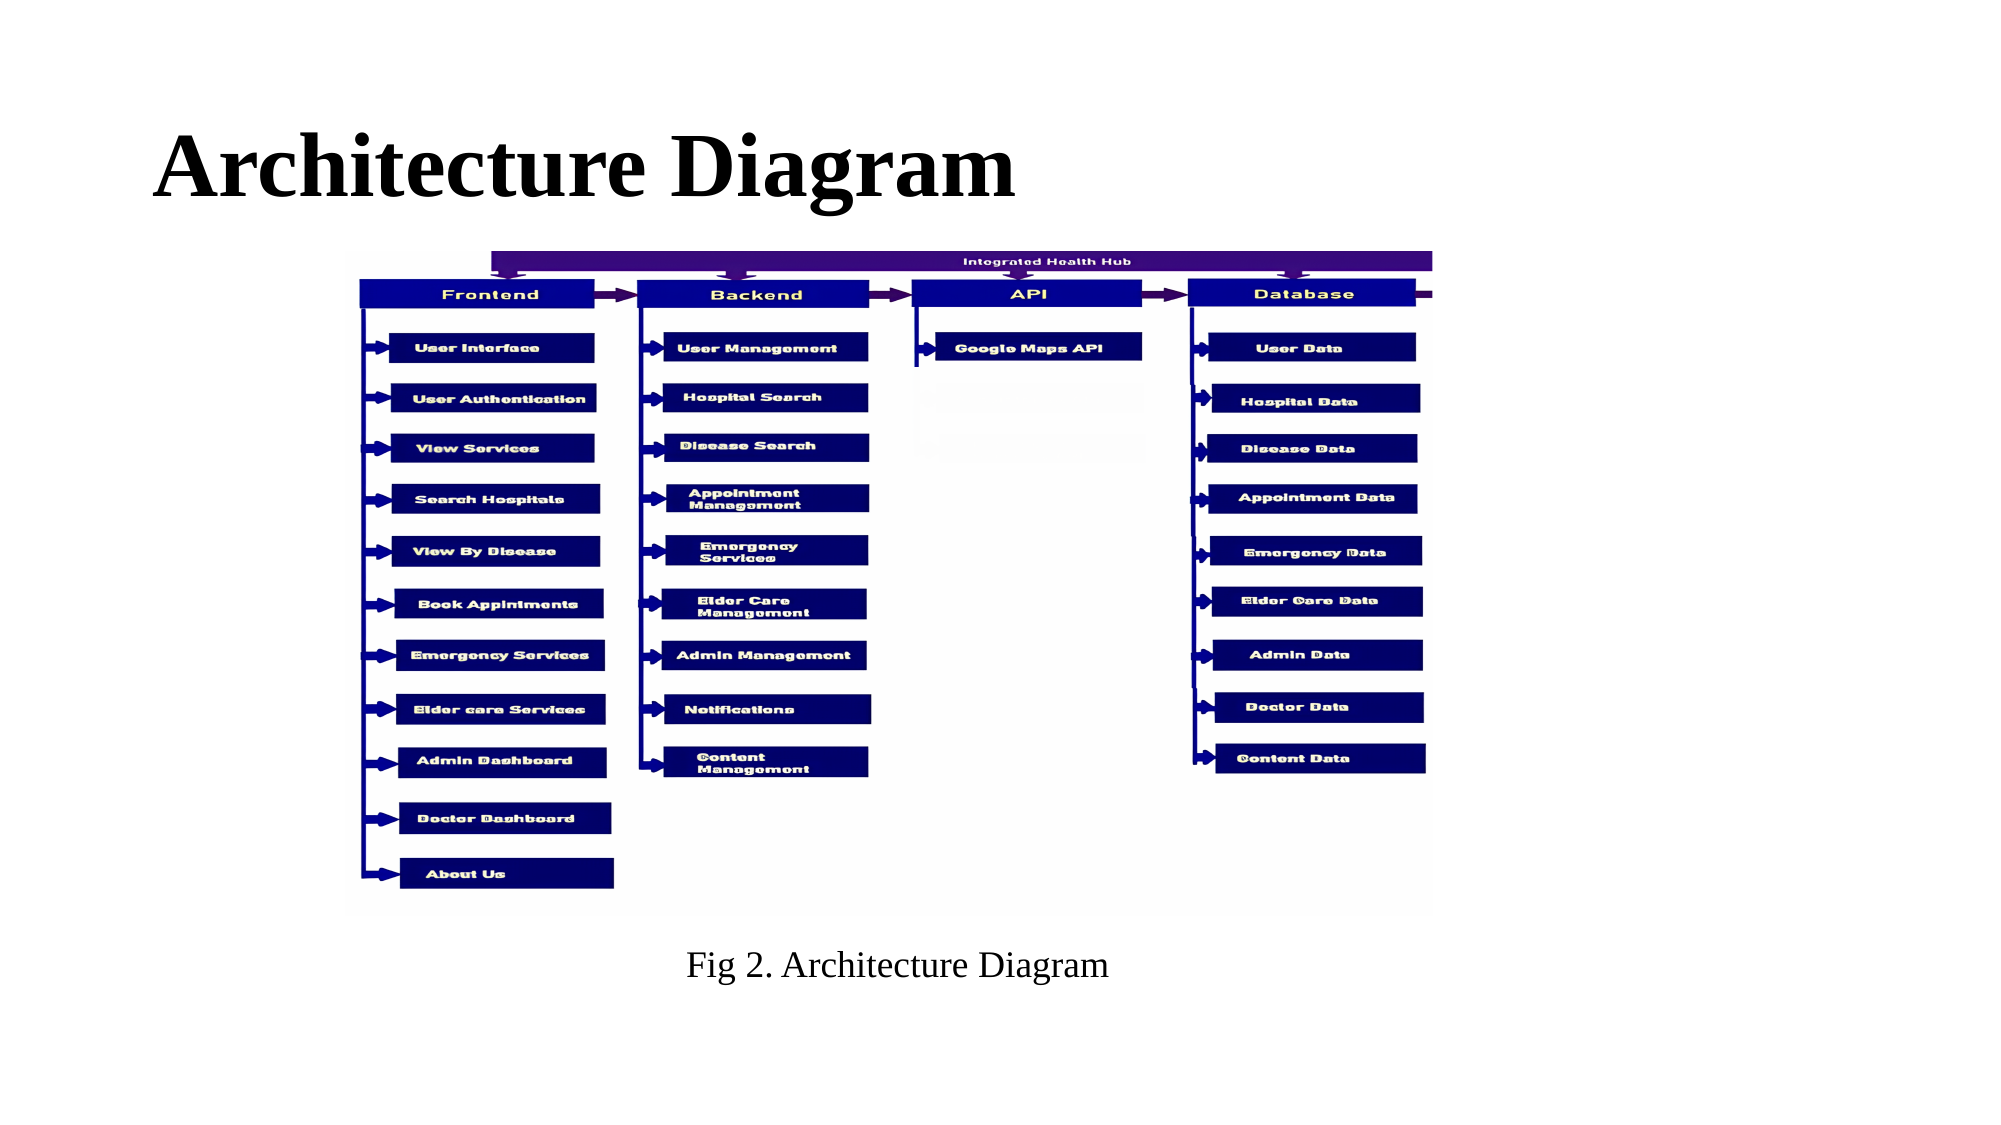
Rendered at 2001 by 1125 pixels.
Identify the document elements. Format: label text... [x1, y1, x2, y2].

picture [345, 251, 1433, 916]
title Architecture Diagram [137, 59, 1863, 278]
text_box Fig 2. Architecture Diagram [670, 932, 1534, 993]
